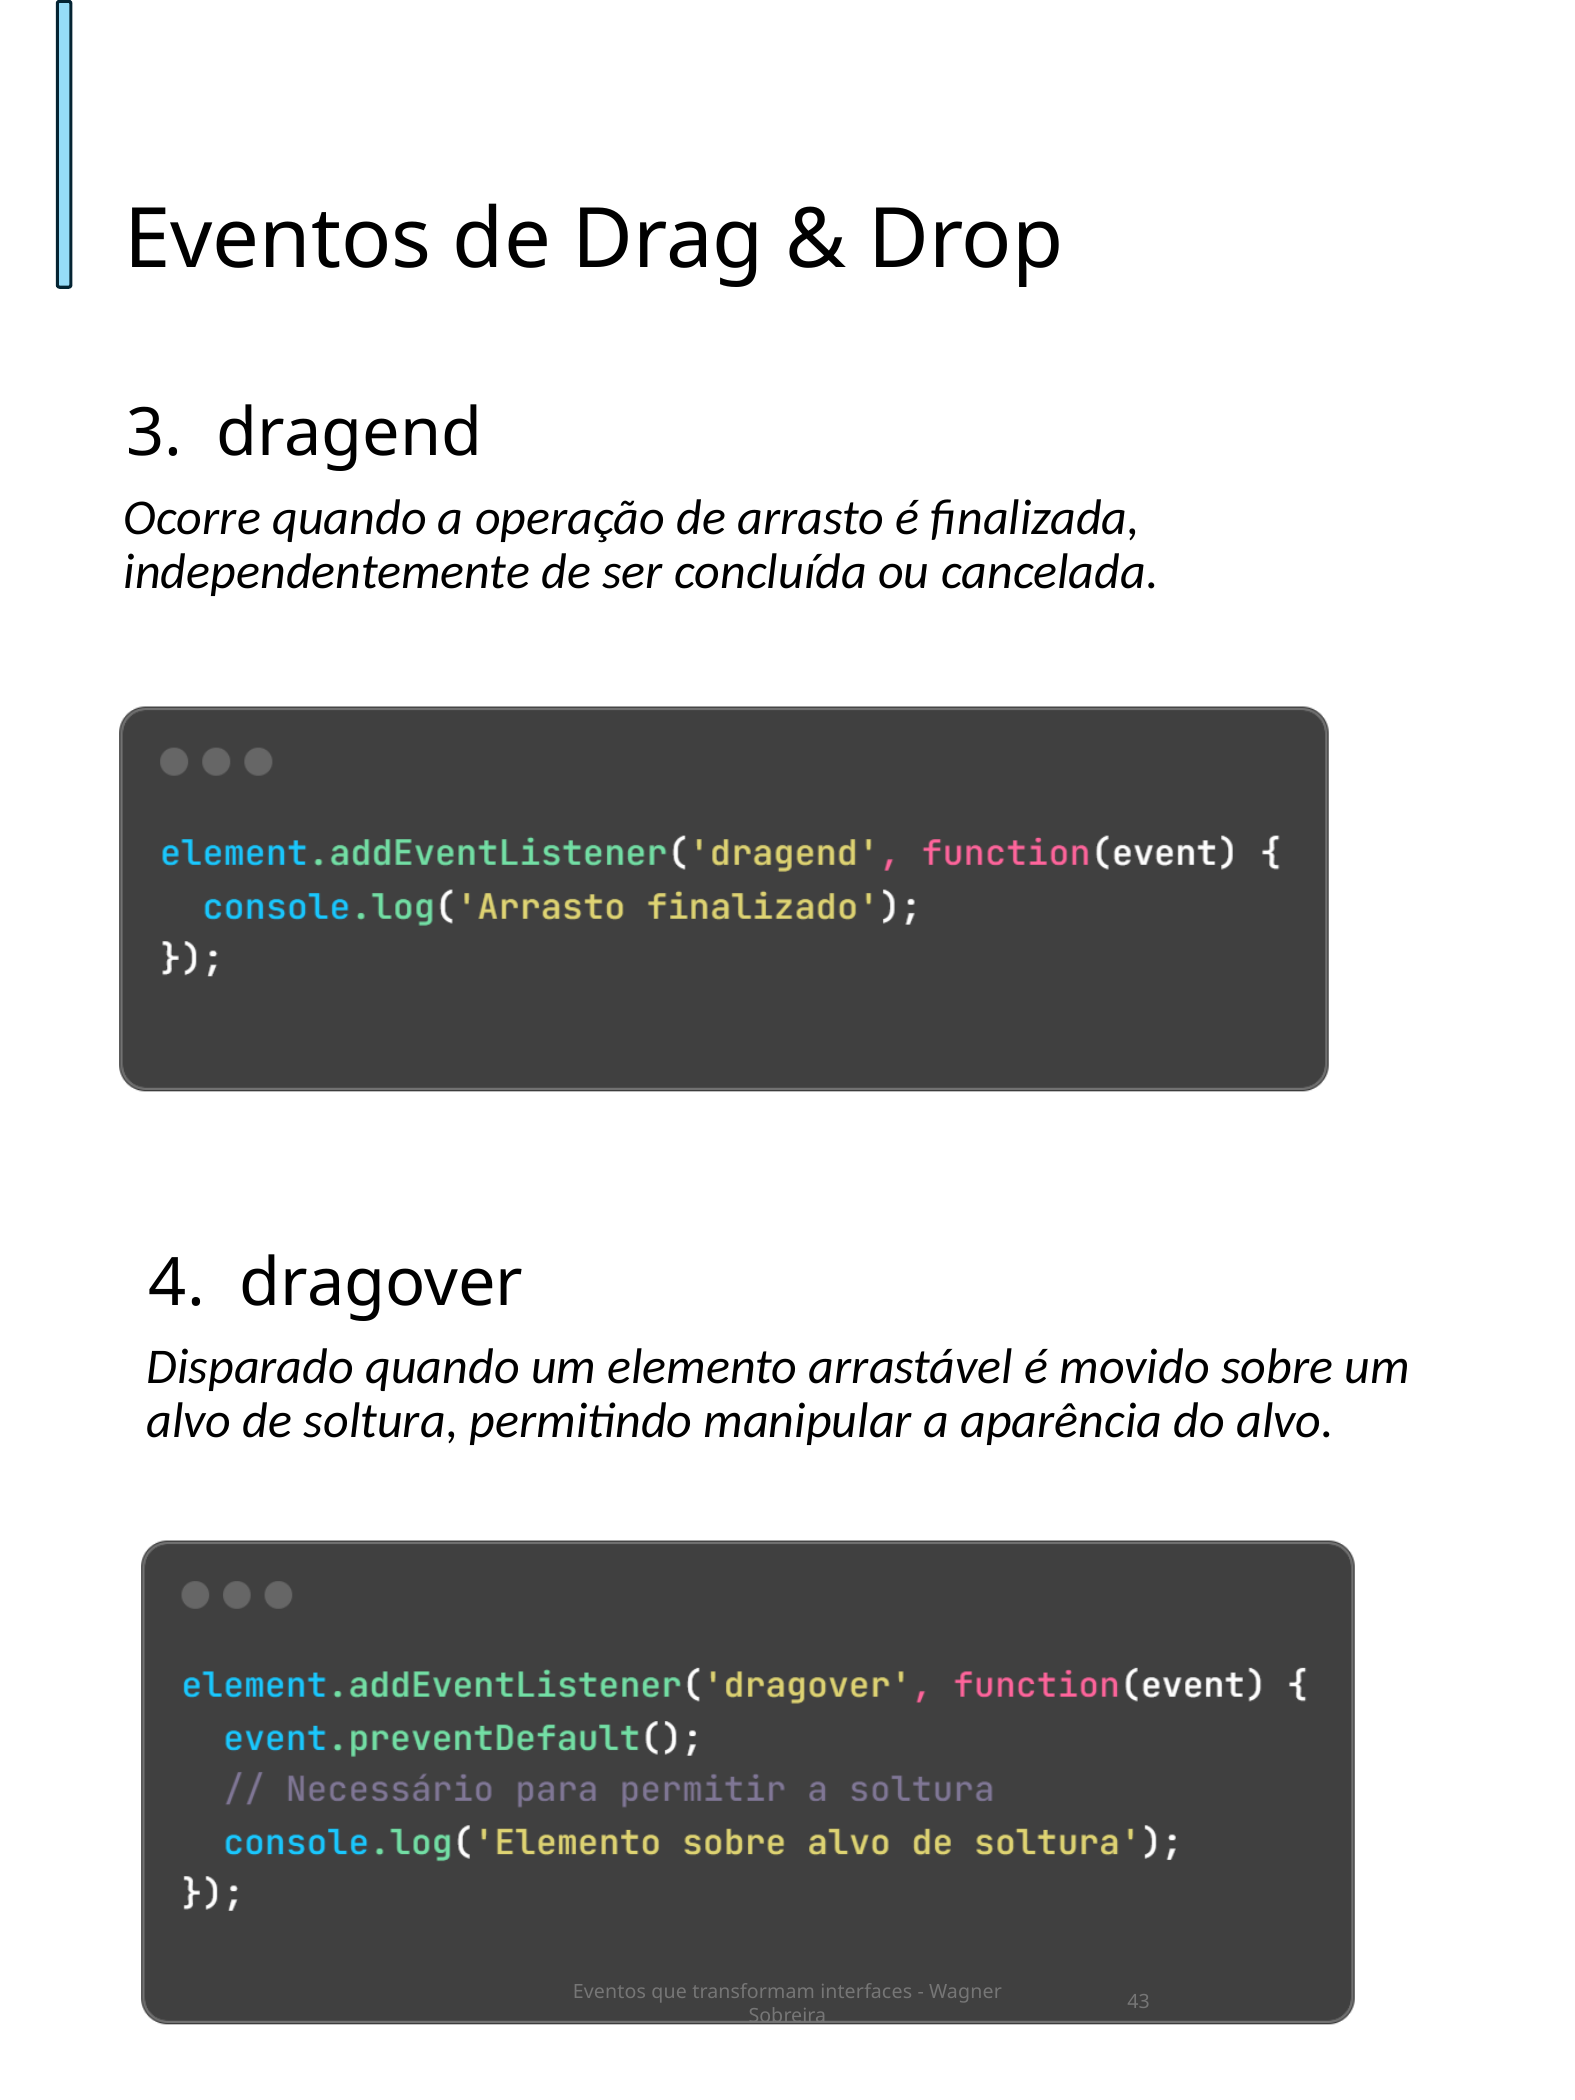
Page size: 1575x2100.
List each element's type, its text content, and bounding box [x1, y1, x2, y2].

picture [0, 560, 1475, 1238]
text_box Eventos de Drag & Drop [109, 188, 1474, 343]
footer Eventos que transformam interfaces - Wagner Sobreira [521, 1946, 1054, 2059]
text_box [57, 1, 71, 288]
text_box Ocorre quando a operação de arrasto é finalizada, independentemente de ser concluída ou cancelada. [108, 483, 1474, 560]
picture [0, 1397, 1499, 2100]
text_box Disparado quando um elemento arrastável é movido sobre um alvo de soltura, permitindo manipular a aparência do alvo. [131, 1333, 1496, 1397]
text_box 4. dragover [134, 1240, 1499, 1334]
text_box 3. dragend [111, 390, 1476, 485]
slide_number 43 [1112, 1946, 1467, 2059]
